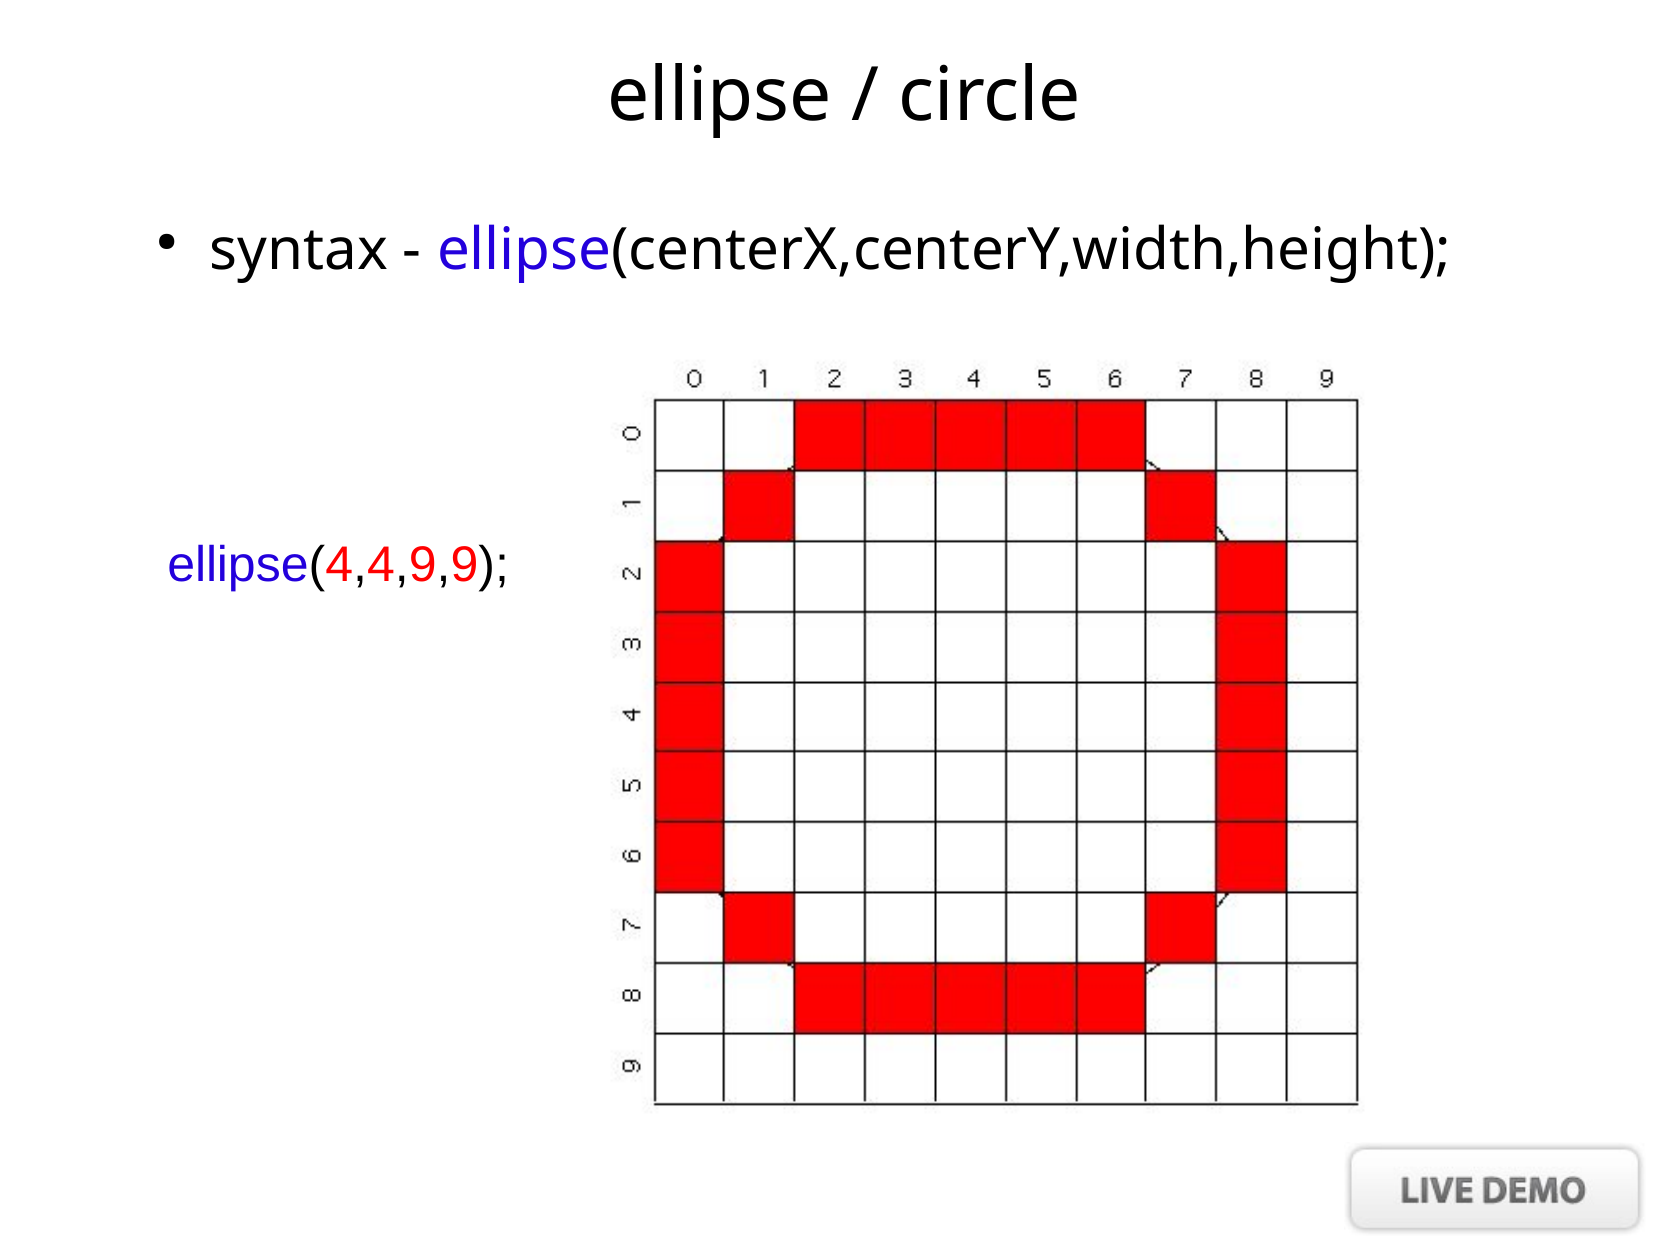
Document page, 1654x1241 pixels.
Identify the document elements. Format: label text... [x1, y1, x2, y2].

picture [1344, 1142, 1646, 1236]
picture [580, 329, 1394, 1141]
text_box ellipse(4,4,9,9); [152, 523, 524, 600]
list syntax - ellipse(centerX,centerY,width,height); [124, 195, 1530, 940]
title ellipse / circle [124, 24, 1530, 157]
